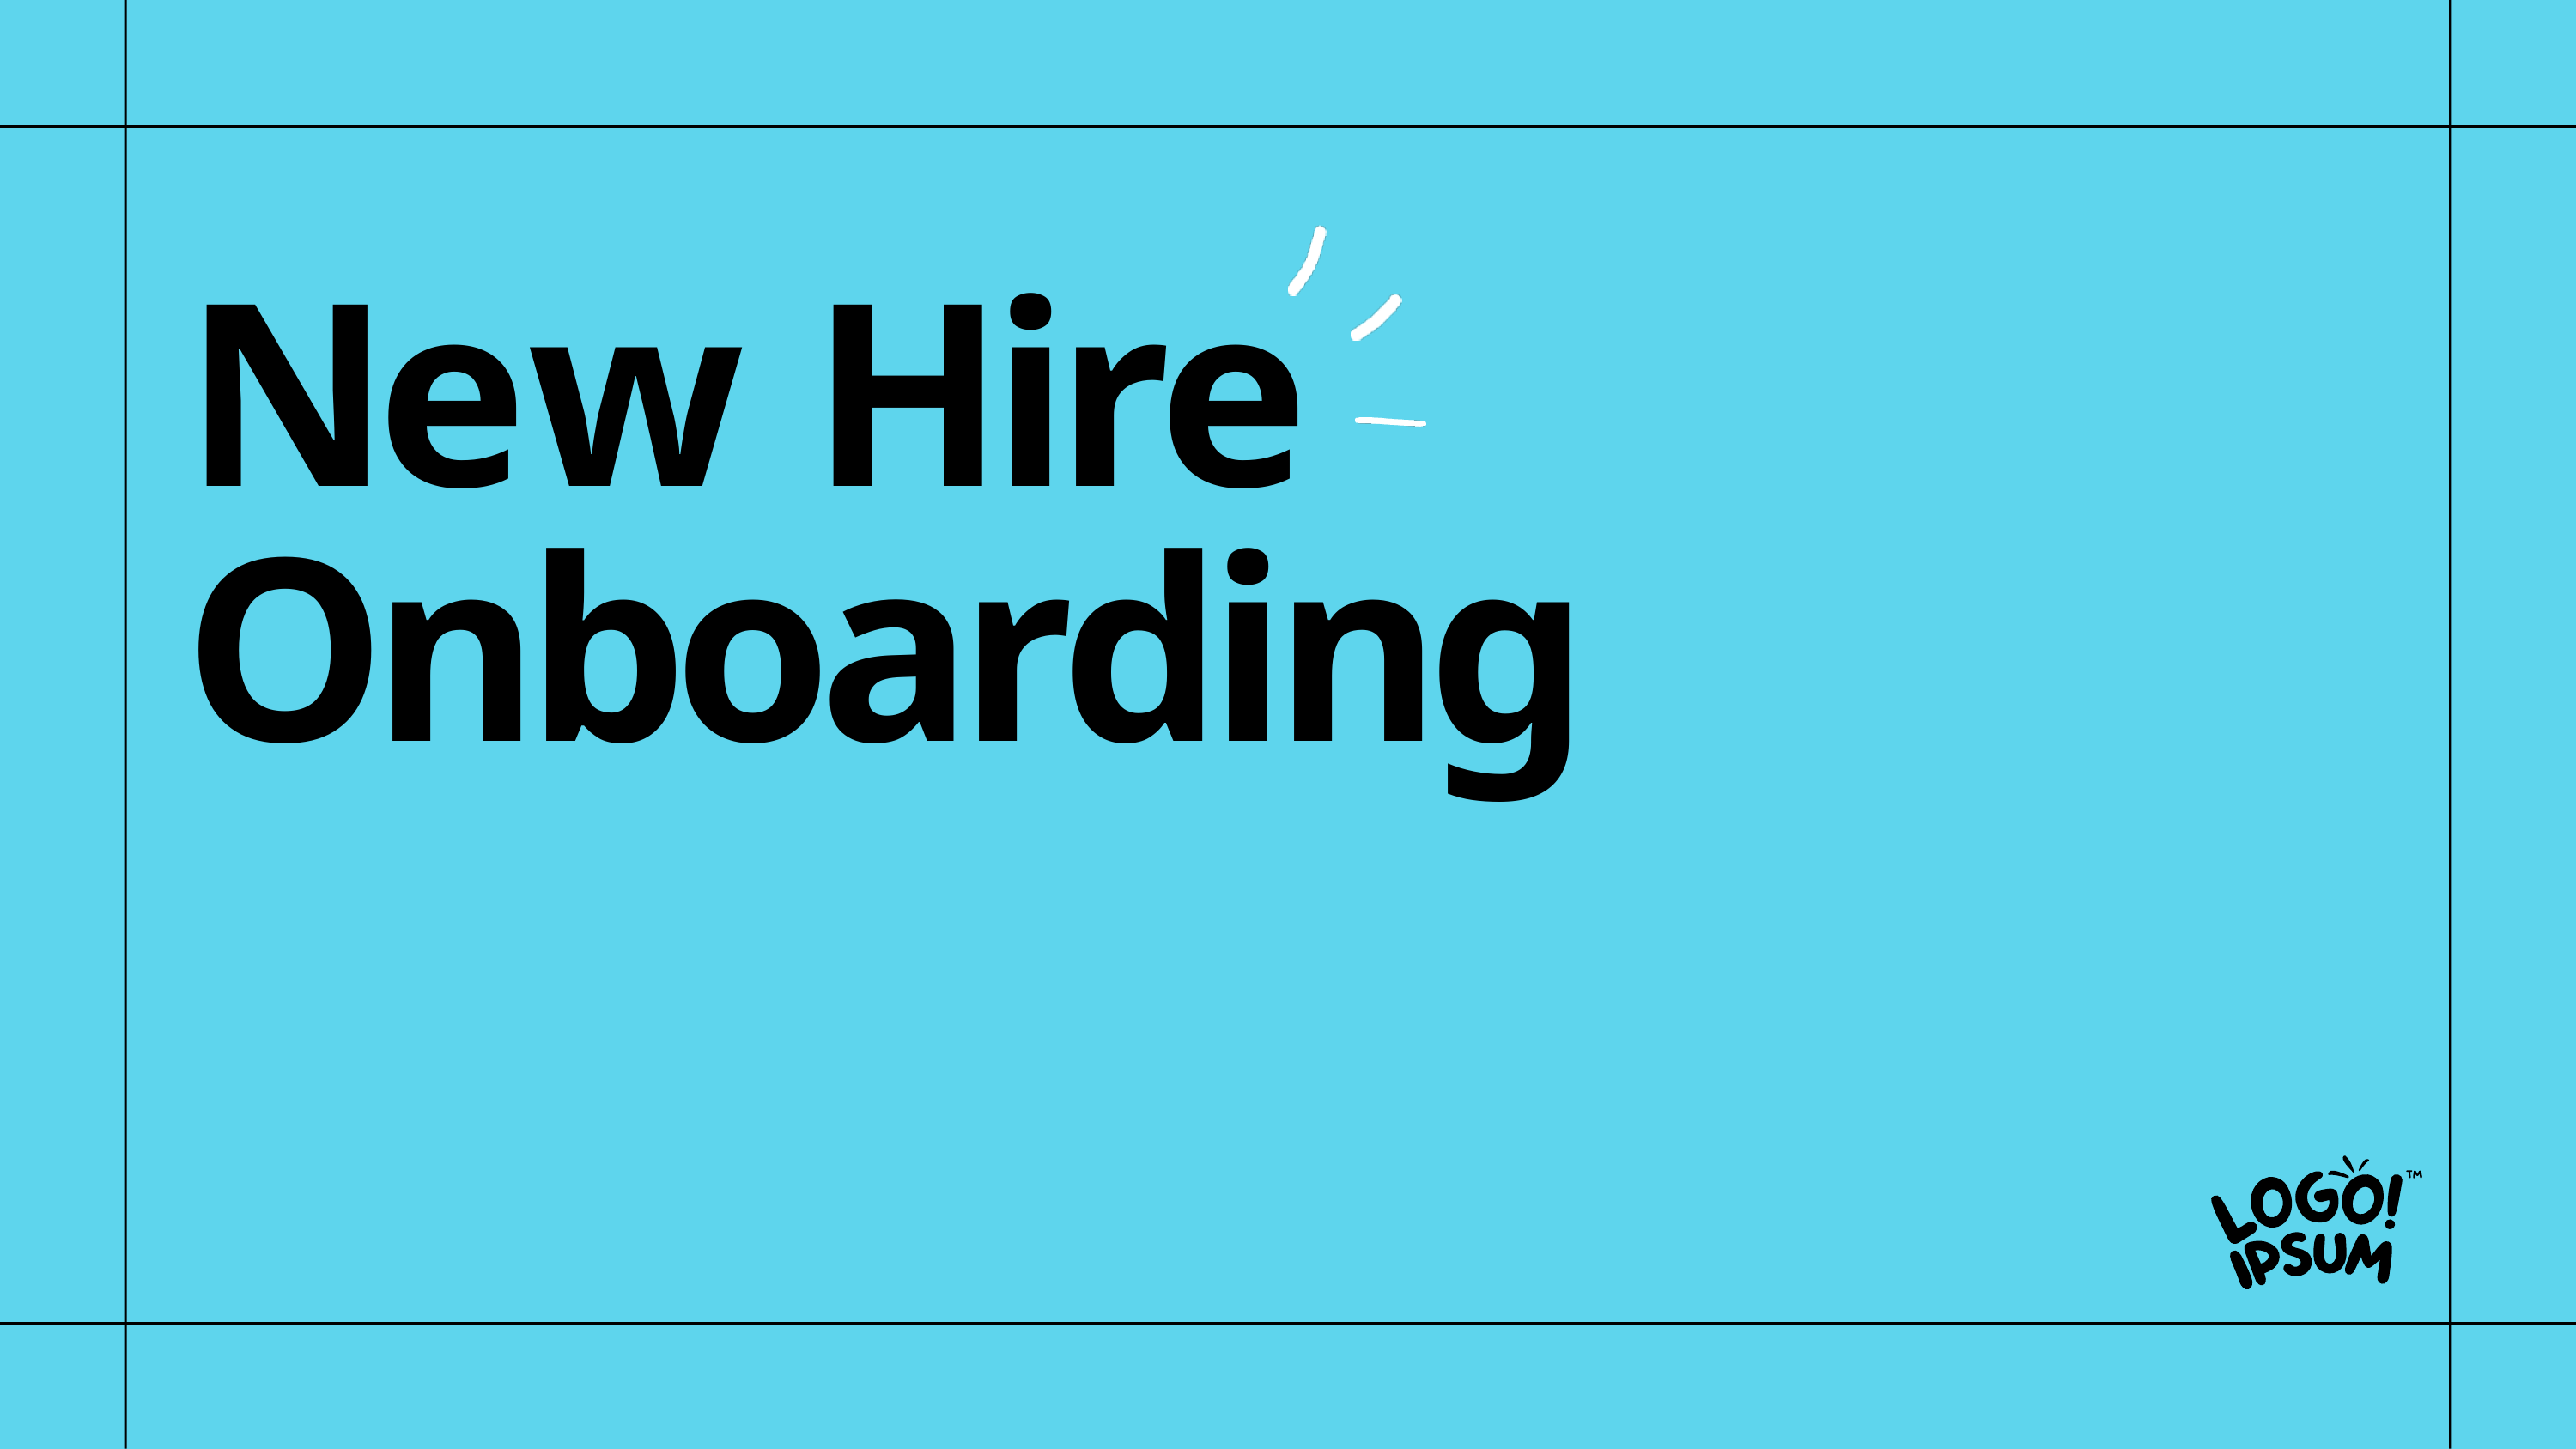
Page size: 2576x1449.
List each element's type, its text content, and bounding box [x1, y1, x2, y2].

picture [1288, 225, 1327, 296]
picture [2210, 1155, 2422, 1290]
title New Hire Onboarding [170, 174, 2404, 792]
picture [1351, 294, 1402, 341]
picture [1355, 417, 1426, 427]
